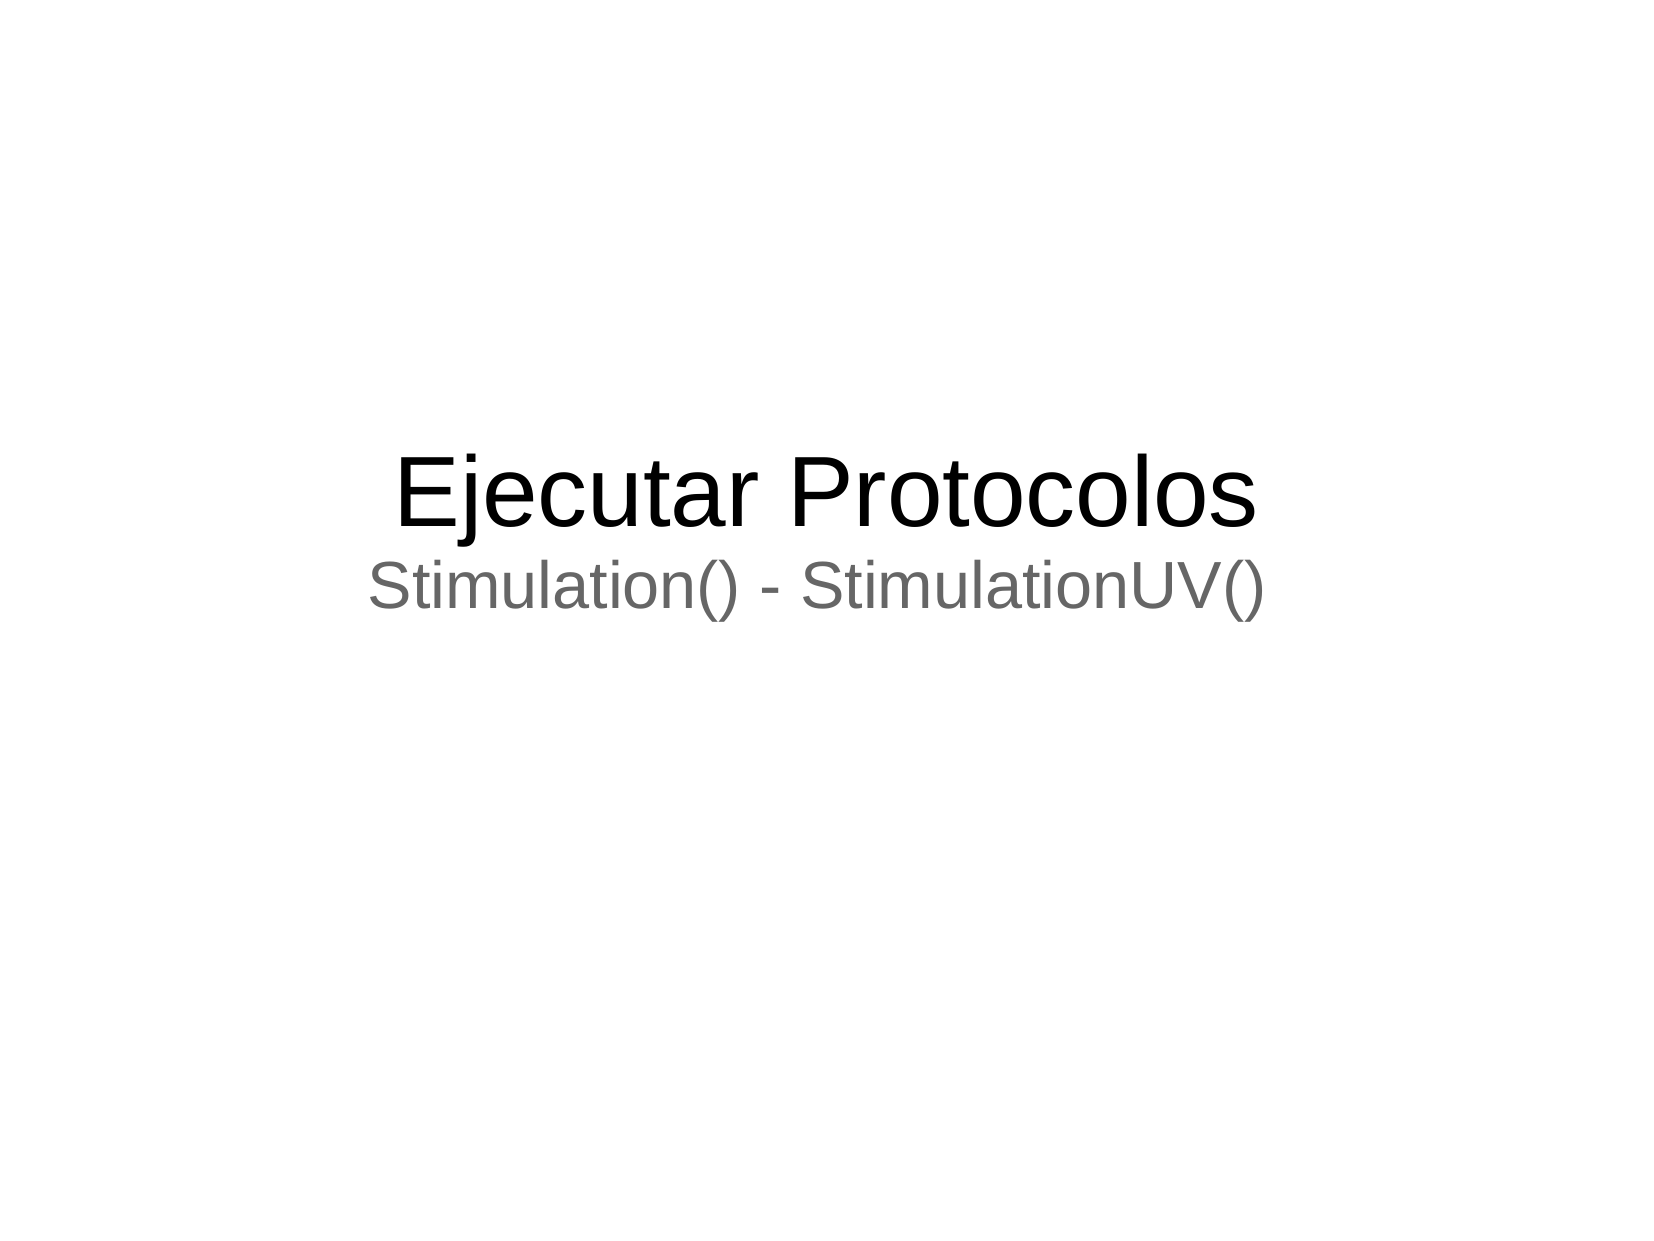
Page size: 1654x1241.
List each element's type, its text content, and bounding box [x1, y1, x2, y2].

subtitle Ejecutar Protocolos Stimulation() - StimulationUV() [82, 49, 1571, 1010]
